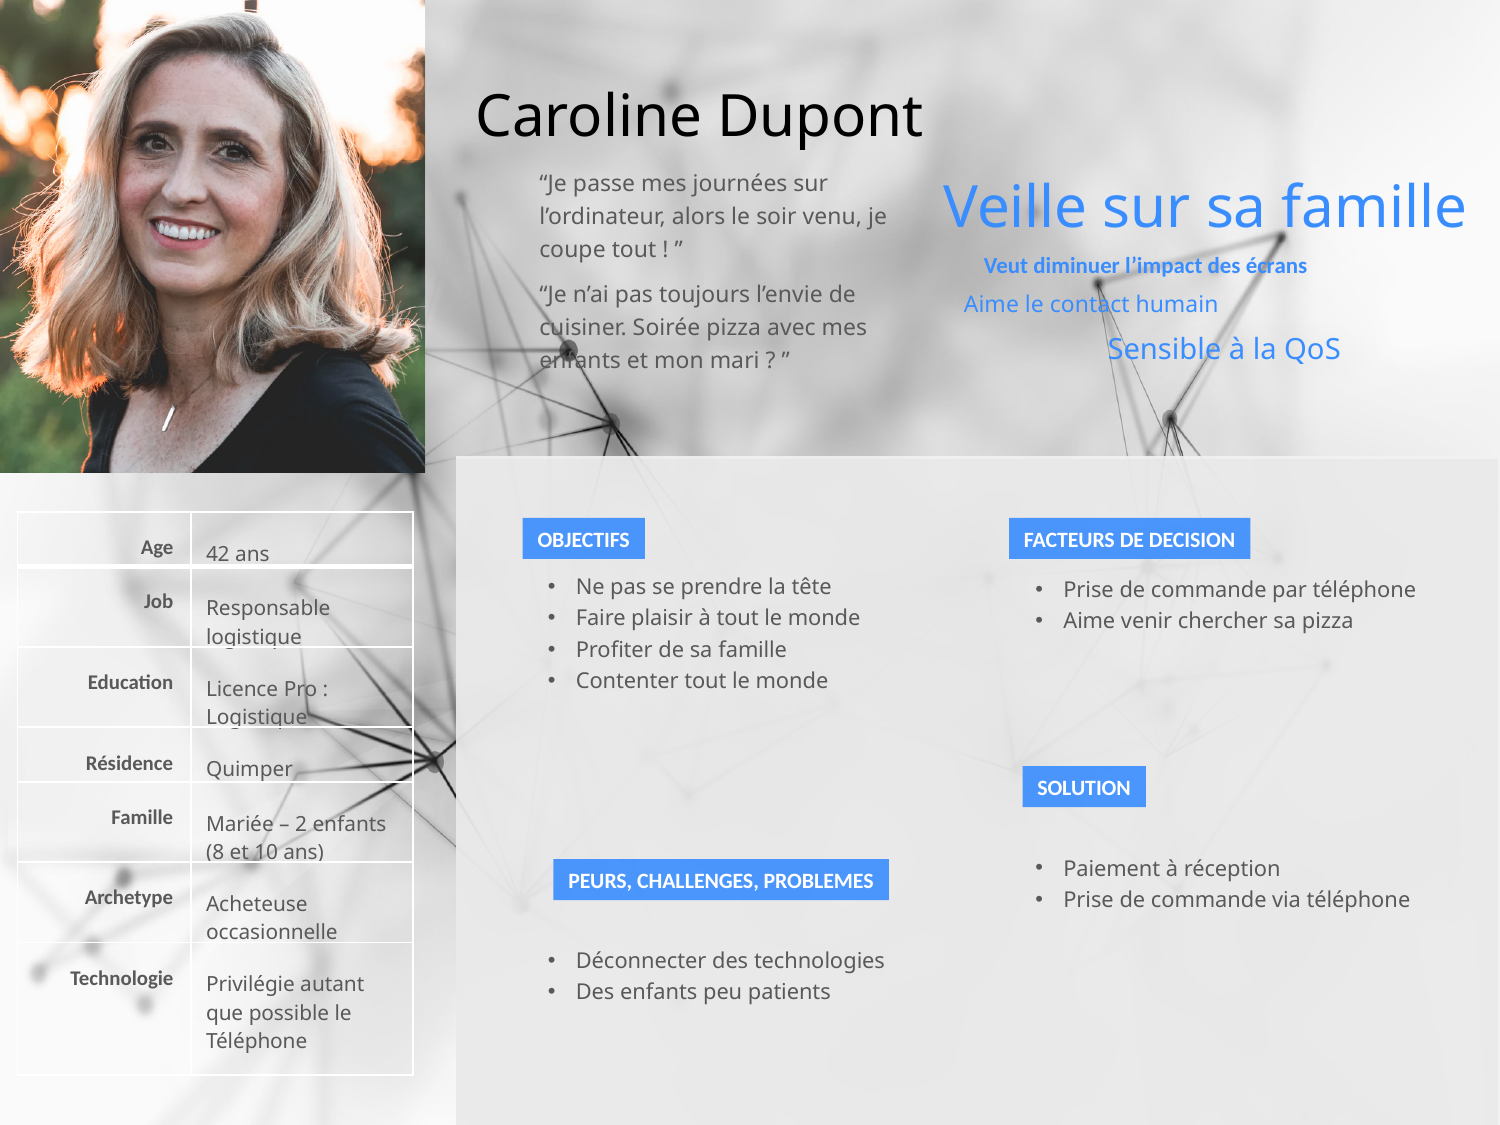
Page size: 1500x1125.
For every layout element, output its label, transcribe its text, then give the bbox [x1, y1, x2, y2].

text_box Veut diminuer l’impact des écrans [969, 243, 1323, 286]
table_cell Famille [18, 783, 190, 861]
text_box SOLUTION [1022, 766, 1146, 808]
table_header Age [18, 513, 190, 564]
table_cell Education [18, 648, 190, 726]
text_box Aime le contact humain [948, 282, 1234, 325]
text_box PEURS, CHALLENGES, PROBLEMES [553, 859, 889, 901]
table_header 42 ans [192, 513, 412, 564]
text_box Veille sur sa famille [928, 162, 1483, 247]
table_cell Licence Pro : Logistique [192, 648, 412, 726]
text_box Déconnecter des technologies Des enfants peu patients [533, 933, 958, 1012]
text_box [456, 456, 1500, 1125]
table_cell Privilégie autant que possible le Téléphone [192, 943, 412, 1074]
text_box FACTEURS DE DECISION [1009, 517, 1251, 559]
text_box Caroline Dupont [460, 70, 1004, 156]
text_box “Je passe mes journées sur l’ordinateur, alors le soir venu, je coupe tout ! ” “Je n’ai pas toujours l’envie de cuisiner. Soirée pizza avec mes enfants et mon mari ? ” [524, 155, 937, 381]
picture [0, 0, 1500, 1125]
table_cell Technologie [18, 943, 190, 1074]
table_cell Acheteuse occasionnelle [192, 863, 412, 942]
text_box Sensible à la QoS [1077, 323, 1371, 373]
text_box Prise de commande par téléphone Aime venir chercher sa pizza [1020, 536, 1448, 641]
table_cell Quimper [192, 728, 412, 781]
table_cell Archetype [18, 863, 190, 942]
table_cell Résidence [18, 728, 190, 781]
table_cell Job [18, 569, 190, 646]
text_box Paiement à réception Prise de commande via téléphone [1020, 841, 1448, 920]
text_box Ne pas se prendre la tête Faire plaisir à tout le monde Profiter de sa famille Contenter tout le monde [533, 559, 958, 701]
table_cell Mariée – 2 enfants (8 et 10 ans) [192, 783, 412, 861]
table_cell Responsable logistique [192, 569, 412, 646]
text_box OBJECTIFS [522, 517, 645, 559]
